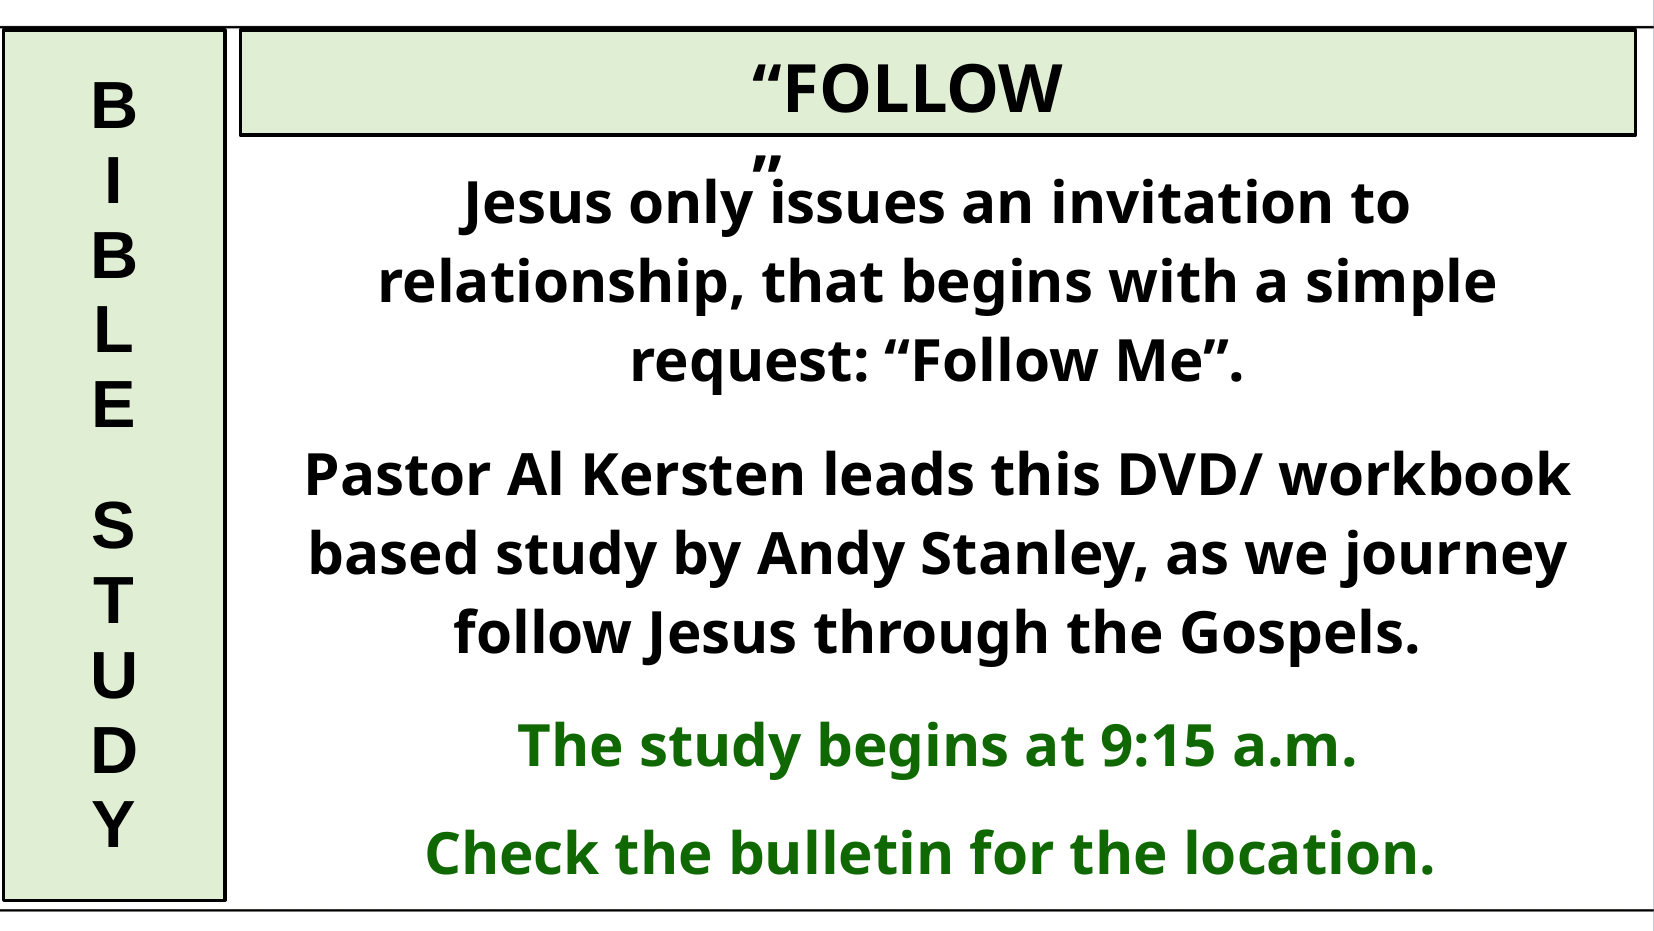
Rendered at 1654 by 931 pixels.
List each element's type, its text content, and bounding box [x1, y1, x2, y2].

text_box Jesus only issues an invitation to relationship, that begins with a simple request: “Follow Me”. Pastor Al Kersten leads this DVD/ workbook based study by Andy Stanley, as we journey follow Jesus through the Gospels. The study begins at 9:15 a.m. Check the bulletin for the location. [270, 153, 1606, 804]
text_box “FOLLOW” [737, 34, 1103, 138]
picture [0, 0, 1654, 931]
text_box B I B L E S T U D Y [3, 30, 226, 901]
text_box [240, 30, 1636, 136]
